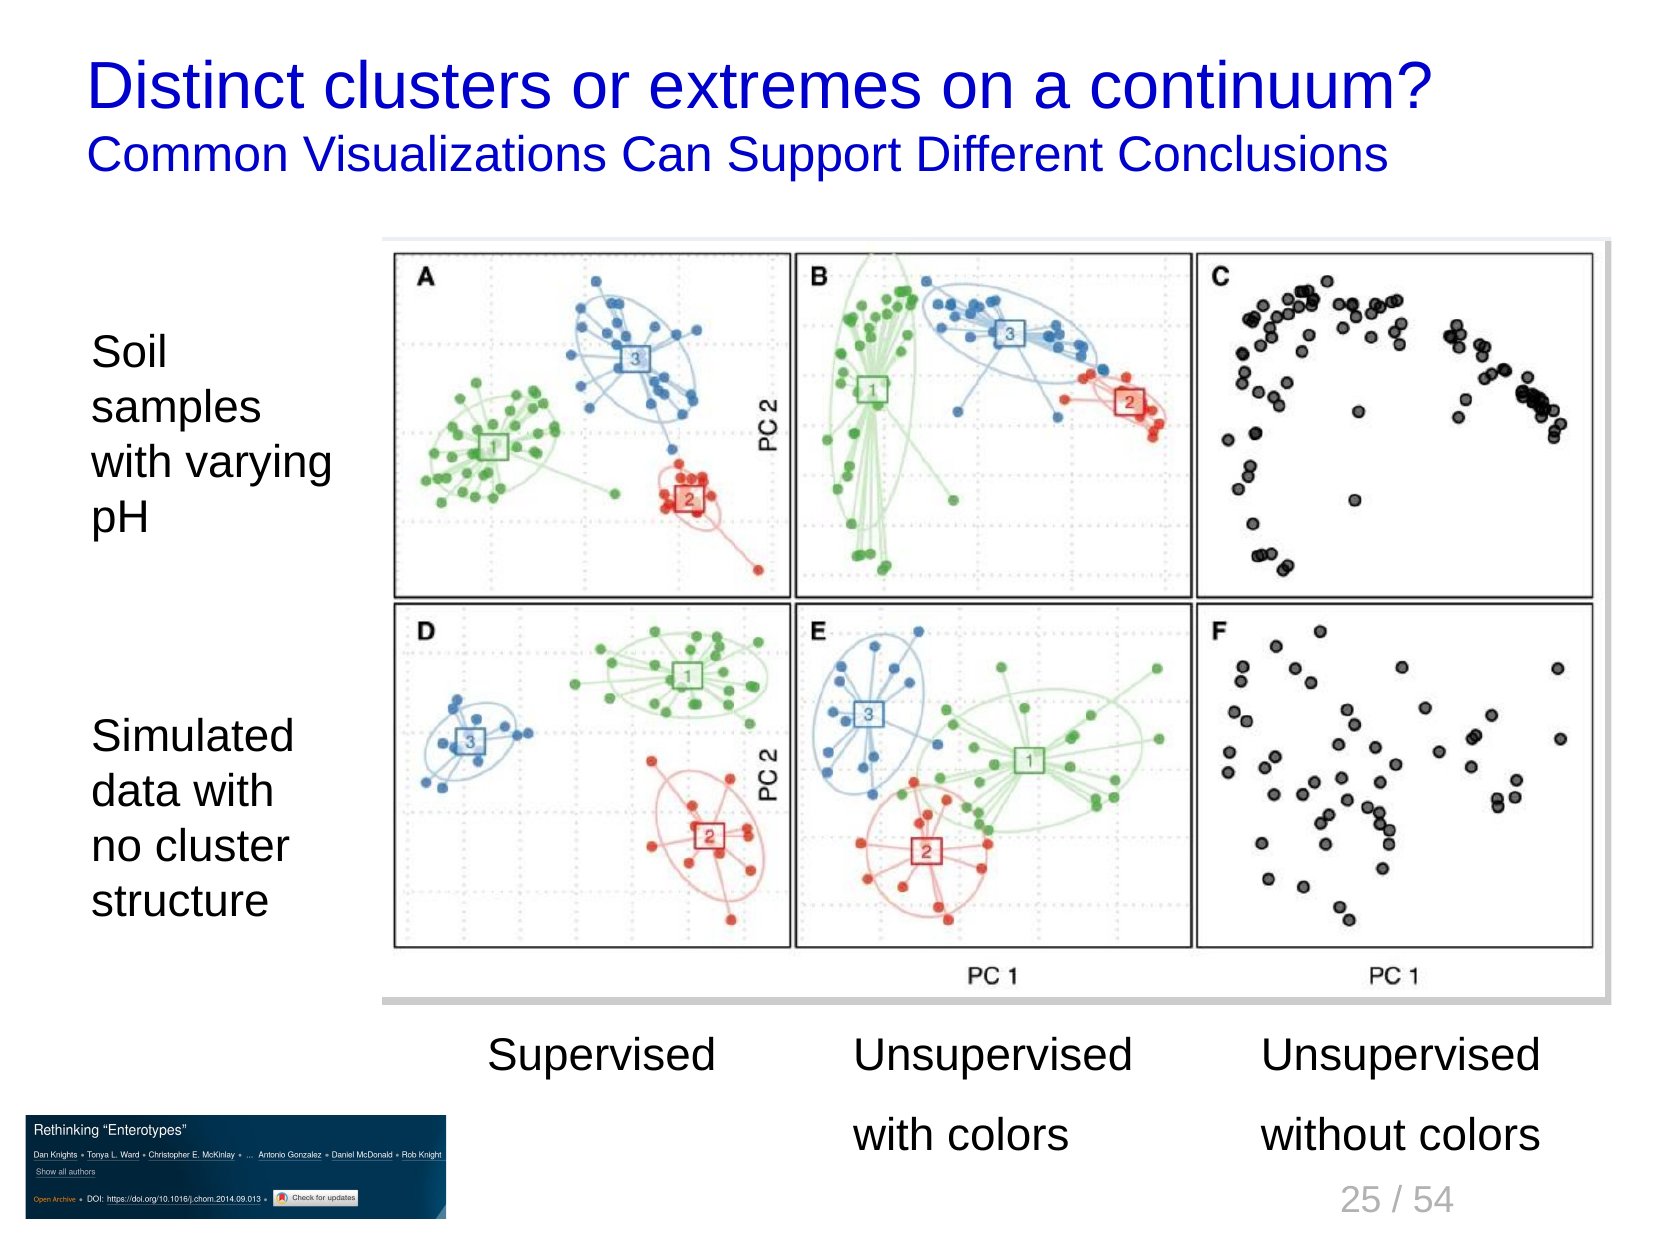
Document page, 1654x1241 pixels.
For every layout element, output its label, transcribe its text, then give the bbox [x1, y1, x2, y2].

text_box Distinct clusters or extremes on a continuum? Common Visualizations Can Support Different Conclusions [72, 35, 1589, 189]
text_box Unsupervised without colors [1247, 1018, 1562, 1167]
text_box <number> / 54 [1325, 1171, 1620, 1232]
text_box Supervised [473, 1018, 747, 1128]
text_box Soil samples with varying pH [77, 315, 351, 549]
picture [437, 1205, 447, 1219]
text_box Unsupervised with colors [839, 1018, 1154, 1167]
picture [25, 1115, 447, 1219]
text_box Simulated data with no cluster structure [77, 699, 351, 933]
picture [382, 237, 1612, 1005]
